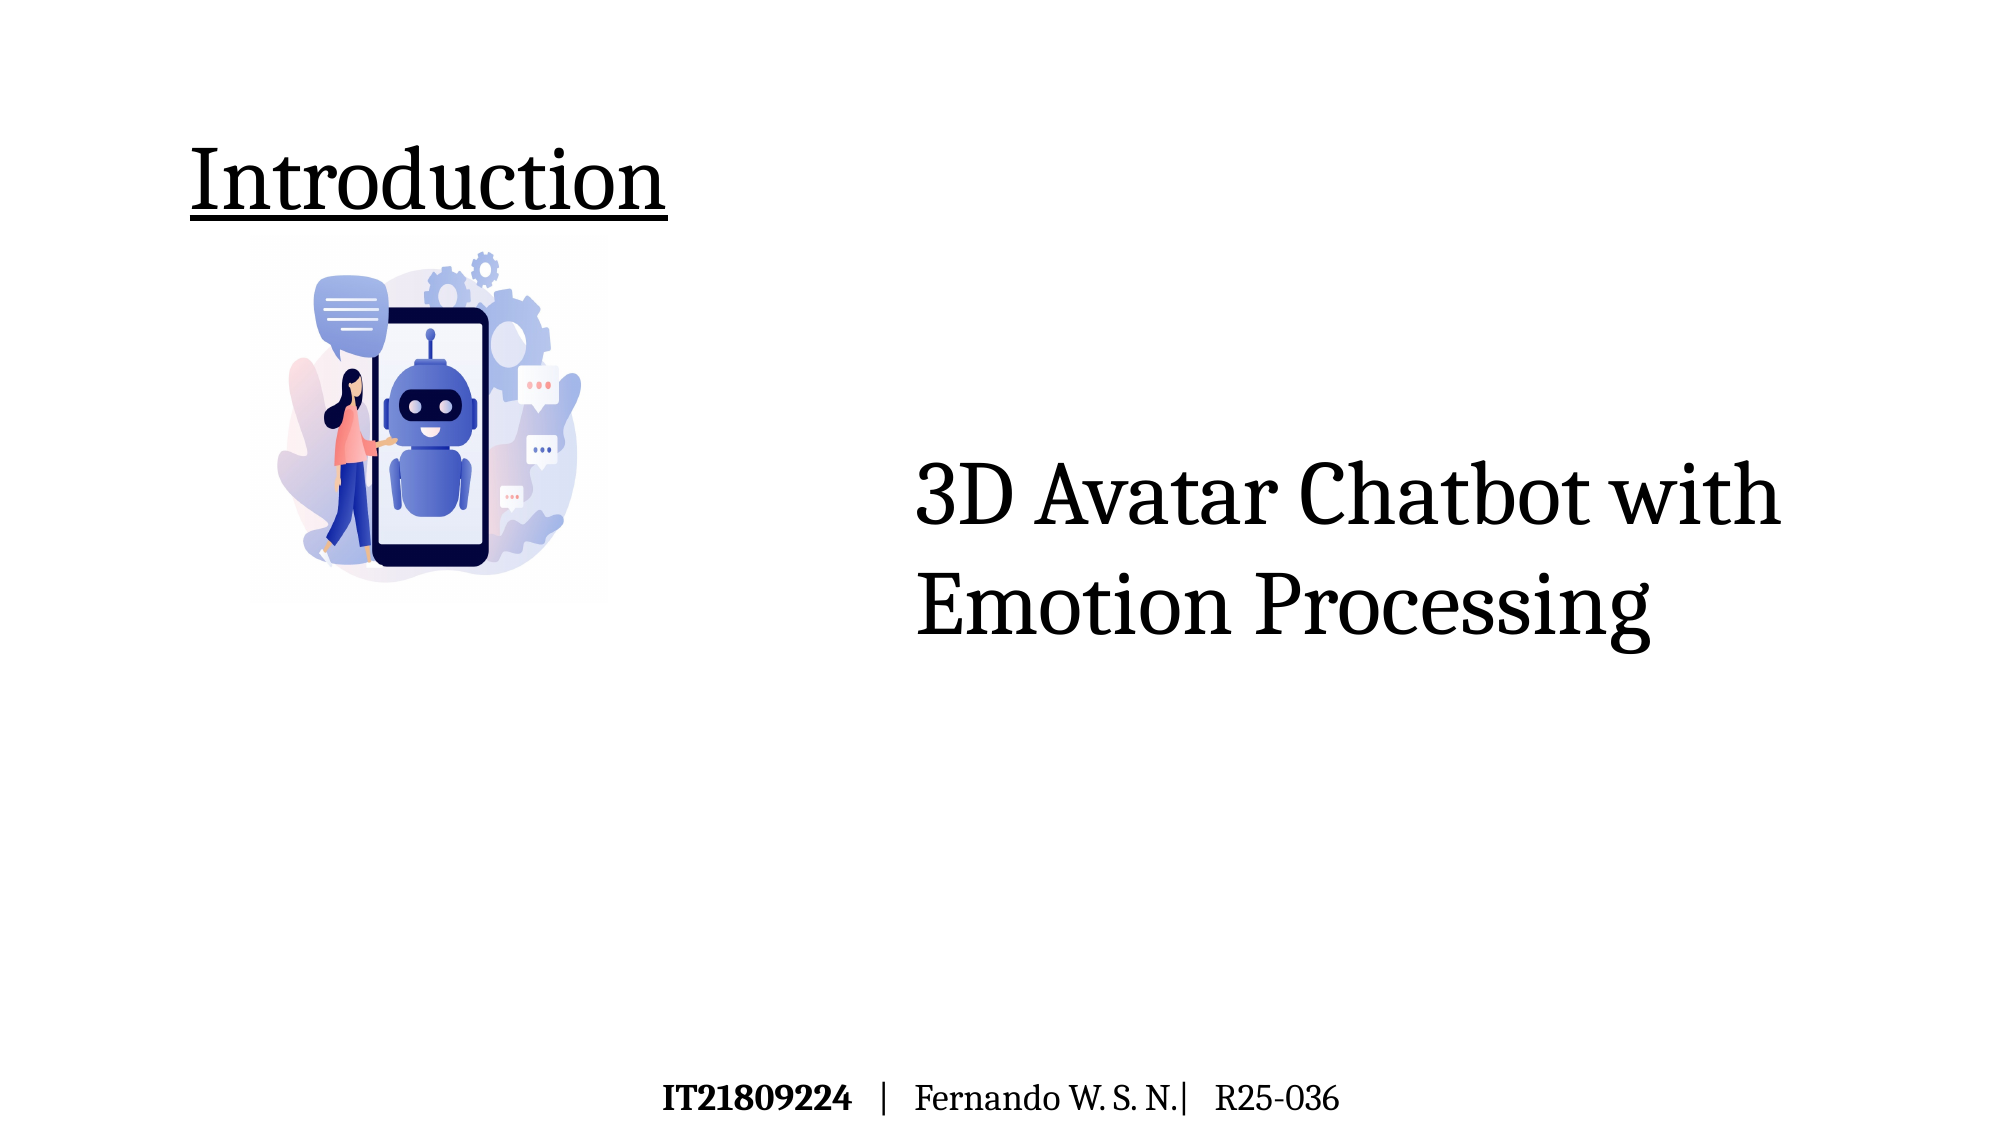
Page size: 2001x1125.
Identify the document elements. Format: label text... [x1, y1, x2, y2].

title Introduction [56, 42, 1974, 173]
text_box IT21809224 | Fernando W. S. N.| R25-036 [647, 1065, 1765, 1125]
text_box 3D Avatar Chatbot with Emotion Processing [900, 425, 1863, 663]
picture [207, 215, 849, 874]
